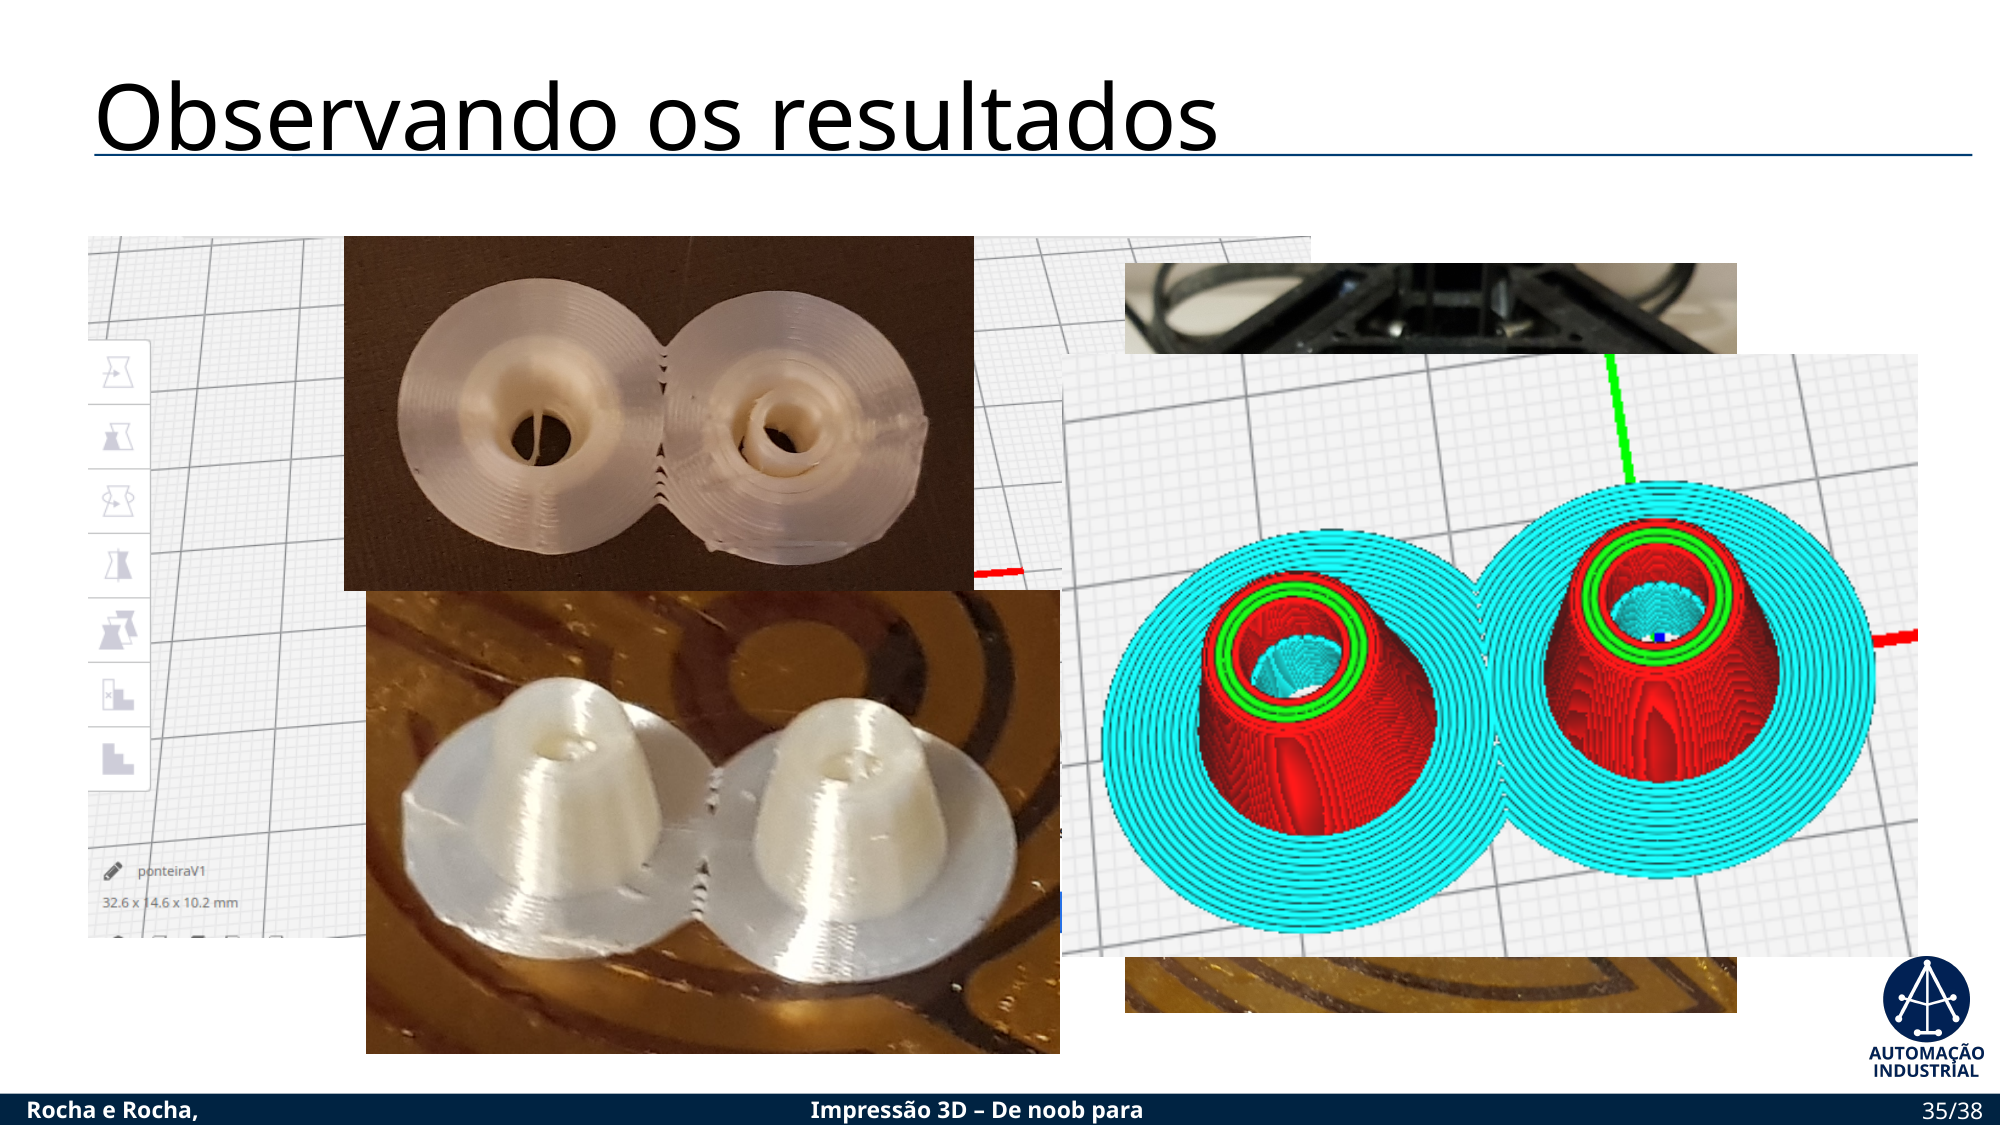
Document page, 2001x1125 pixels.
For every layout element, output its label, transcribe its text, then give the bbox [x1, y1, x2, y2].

text_box Observando os resultados [78, 12, 1804, 230]
picture [88, 236, 1984, 1077]
